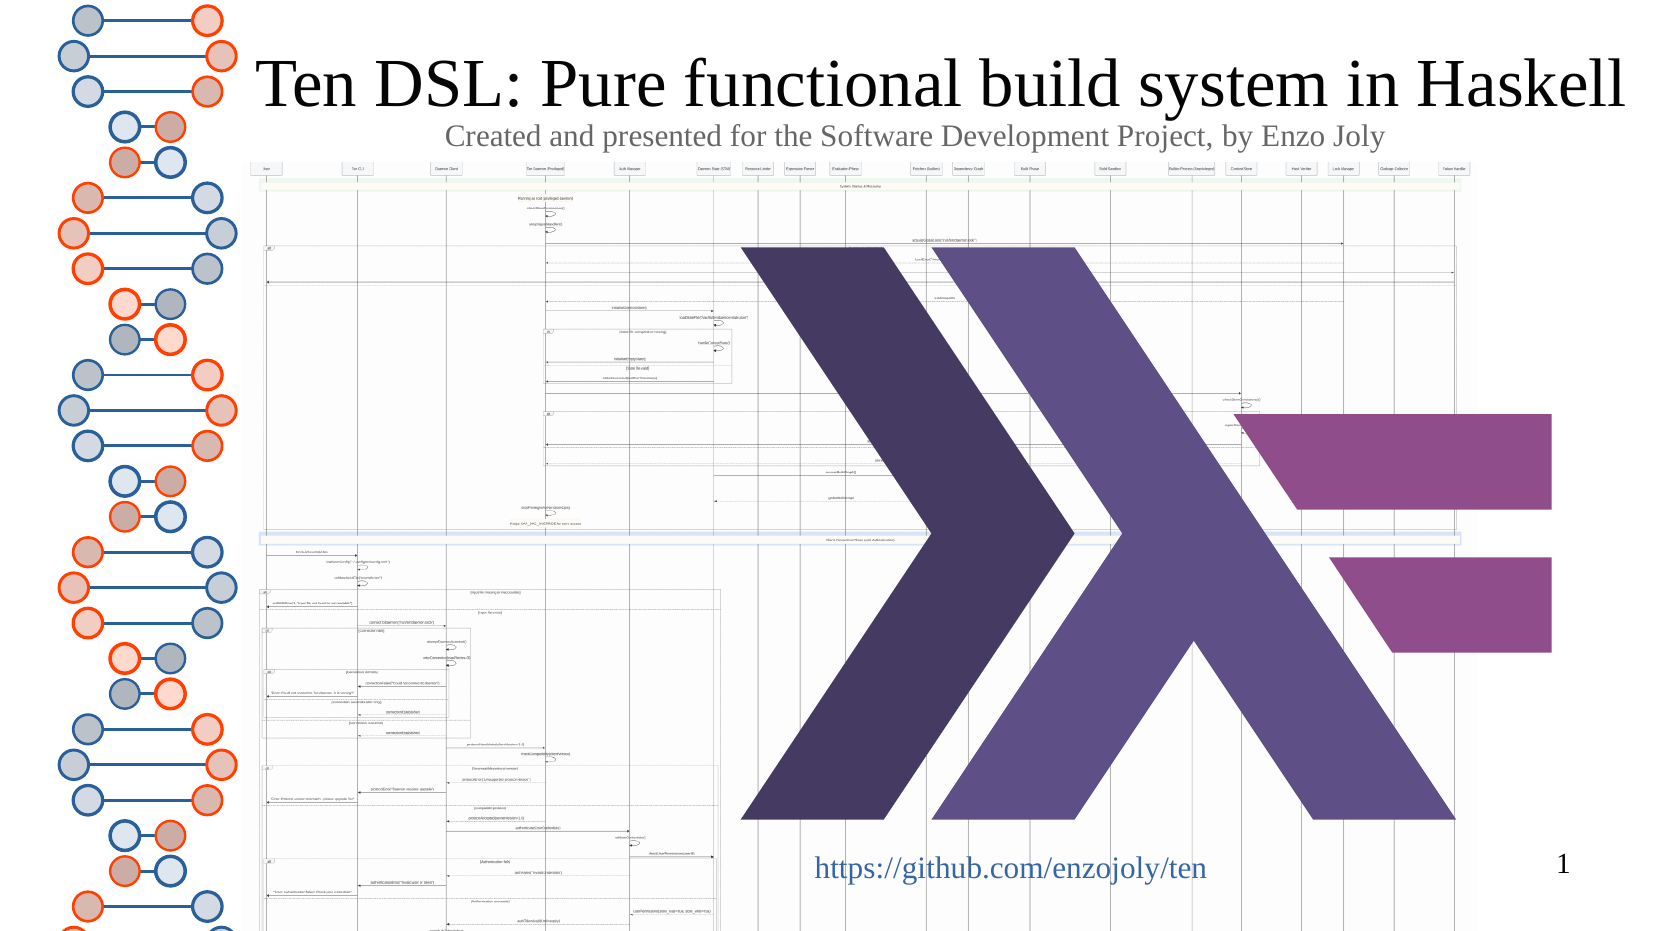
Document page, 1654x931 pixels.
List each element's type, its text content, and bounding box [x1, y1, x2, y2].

picture [242, 178, 1576, 931]
title Ten DSL: Pure functional build system in Haskell [248, 29, 1636, 136]
subtitle Created and presented for the Software Development Project, by Enzo Joly [236, 94, 1595, 178]
text_box https://github.com/enzojoly/ten [799, 843, 1241, 903]
